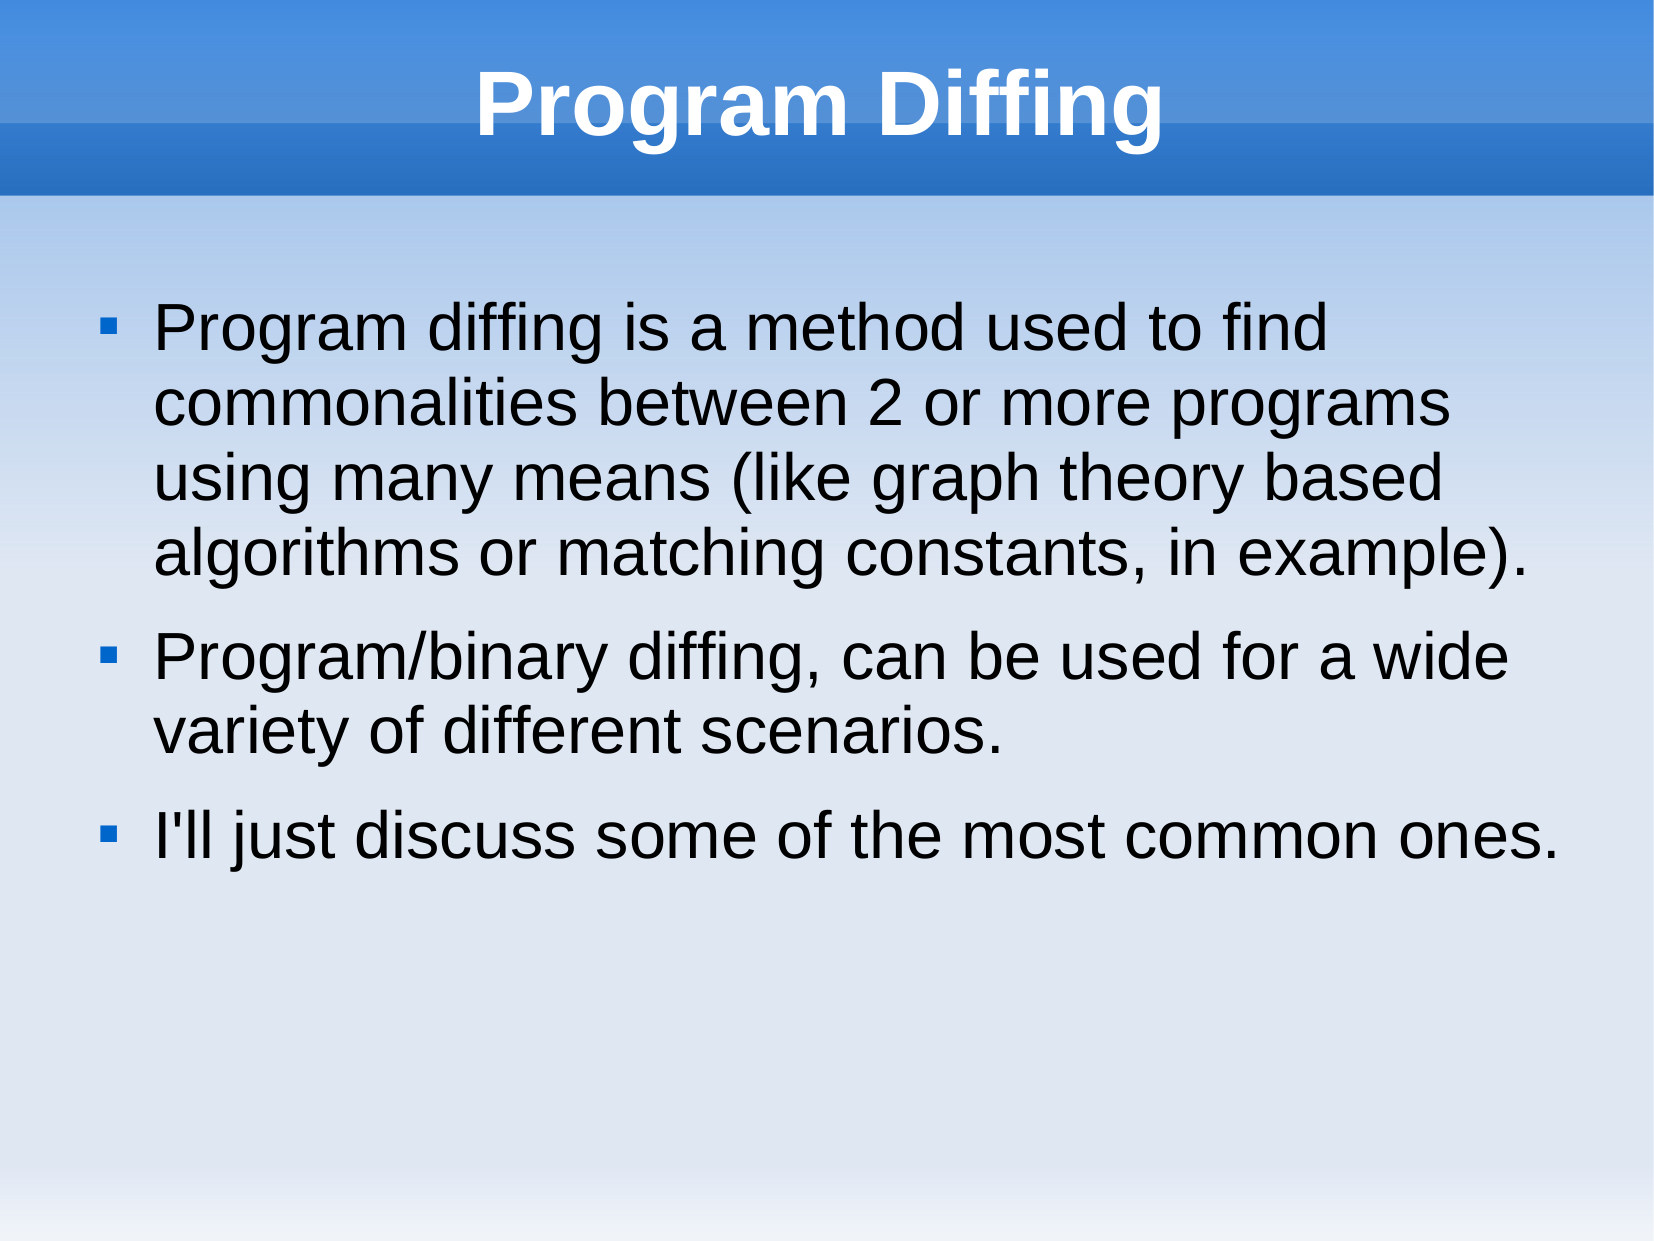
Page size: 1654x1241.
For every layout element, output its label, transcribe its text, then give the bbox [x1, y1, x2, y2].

picture [0, 0, 1654, 1241]
title Program Diffing [76, 0, 1565, 208]
list Program diffing is a method used to find commonalities between 2 or more programs using many means (like graph theory based algorithms or matching constants, in example). Program/binary diffing, can be used for a wide variety of different scenarios. I'll just discuss some of the most common ones. [82, 290, 1571, 1109]
